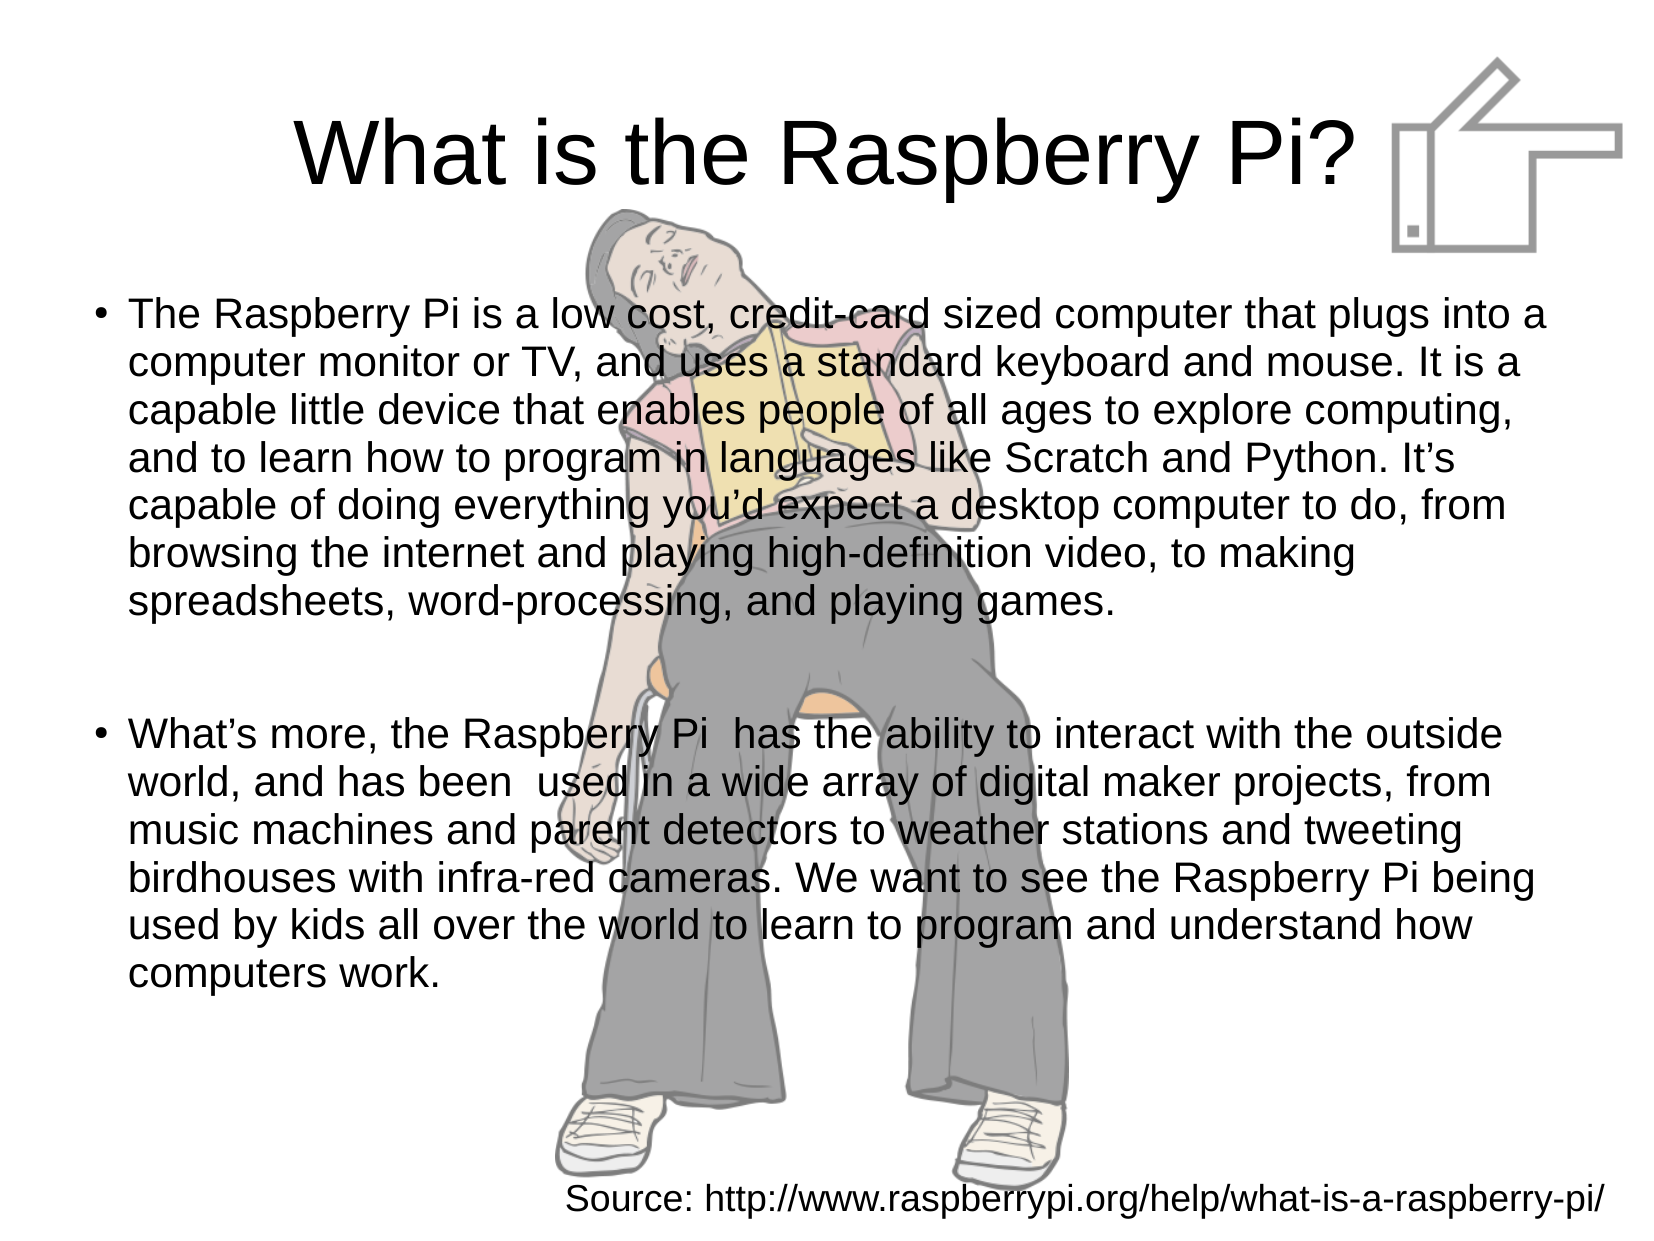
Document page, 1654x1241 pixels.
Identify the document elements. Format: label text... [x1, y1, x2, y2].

picture [1380, 30, 1631, 281]
list The Raspberry Pi is a low cost, credit-card sized computer that plugs into a computer monitor or TV, and uses a standard keyboard and mouse. It is a capable little device that enables people of all ages to explore computing, and to learn how to program in languages like Scratch and Python. It’s capable of doing everything you’d expect a desktop computer to do, from browsing the internet and playing high-definition video, to making spreadsheets, word-processing, and playing games. What’s more, the Raspberry Pi has the ability to interact with the outside world, and has been used in a wide array of digital maker projects, from music machines and parent detectors to weather stations and tweeting birdhouses with infra-red cameras. We want to see the Raspberry Pi being used by kids all over the world to learn to program and understand how computers work. [82, 290, 1571, 1010]
picture [555, 257, 1069, 290]
title What is the Raspberry Pi? [82, 49, 1571, 257]
text_box Source: http://www.raspberrypi.org/help/what-is-a-raspberry-pi/ [550, 1170, 1621, 1227]
picture [555, 1010, 1069, 1170]
